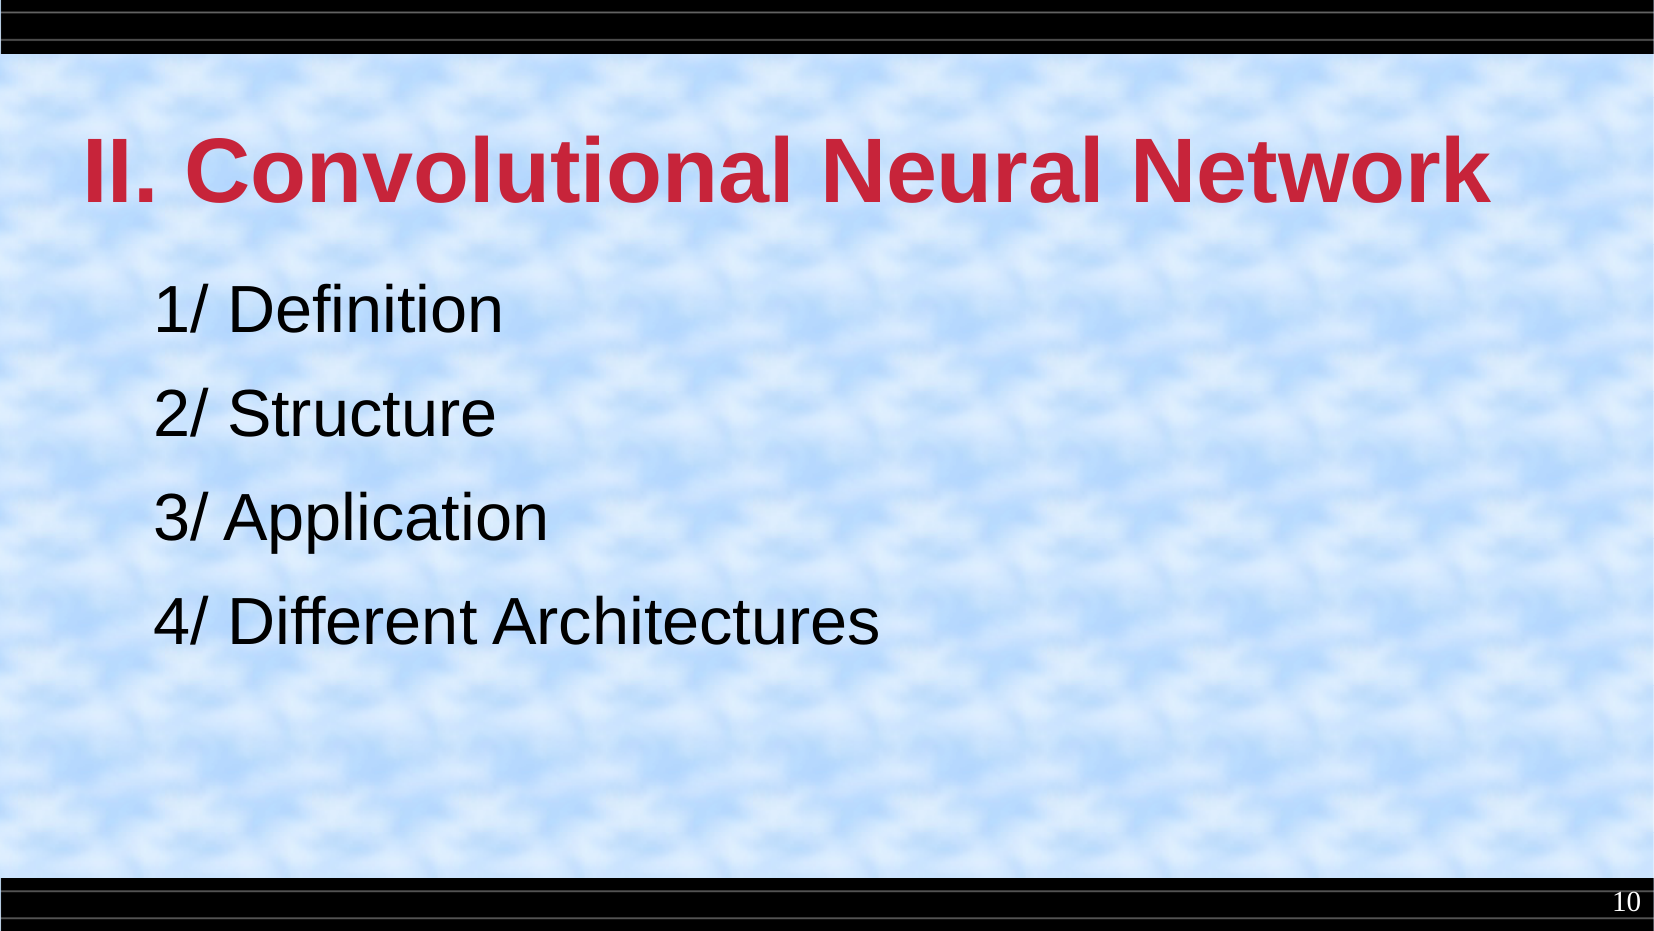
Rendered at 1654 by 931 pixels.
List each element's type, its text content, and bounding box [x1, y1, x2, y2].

title II. Convolutional Neural Network [82, 92, 1571, 248]
picture [0, 0, 1654, 931]
list 1/ Definition 2/ Structure 3/ Application 4/ Different Architectures [82, 271, 1571, 757]
